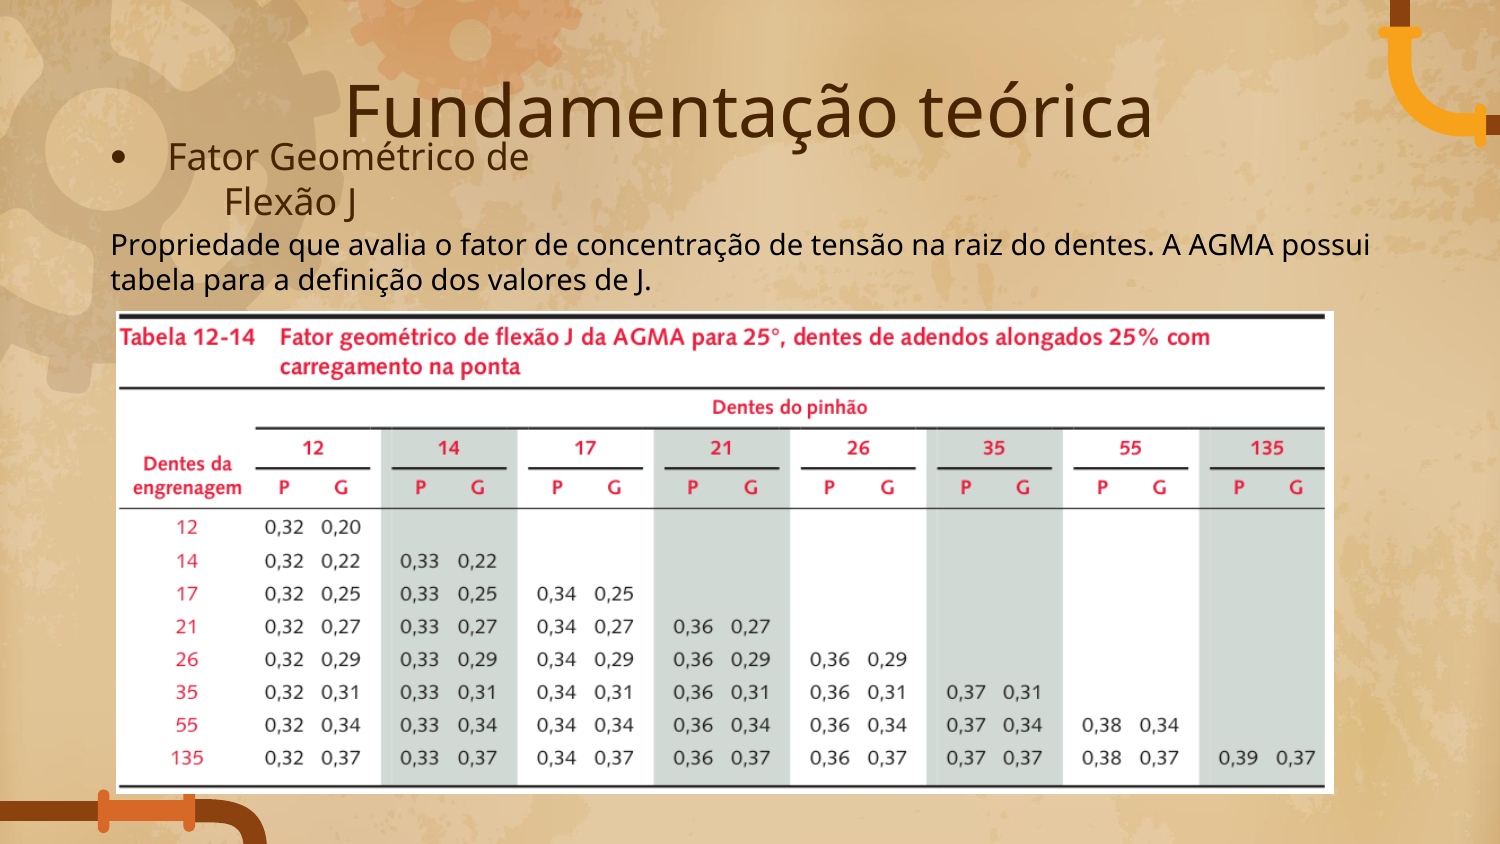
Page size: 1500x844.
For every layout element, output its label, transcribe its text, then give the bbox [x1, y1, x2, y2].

picture [116, 311, 1334, 794]
title Fundamentação teórica [116, 49, 1384, 127]
subtitle Fator Geométrico de Flexão J [58, 101, 643, 254]
text_box Propriedade que avalia o fator de concentração de tensão na raiz do dentes. A AGMA possui tabela para a definição dos valores de J. [95, 210, 1454, 312]
